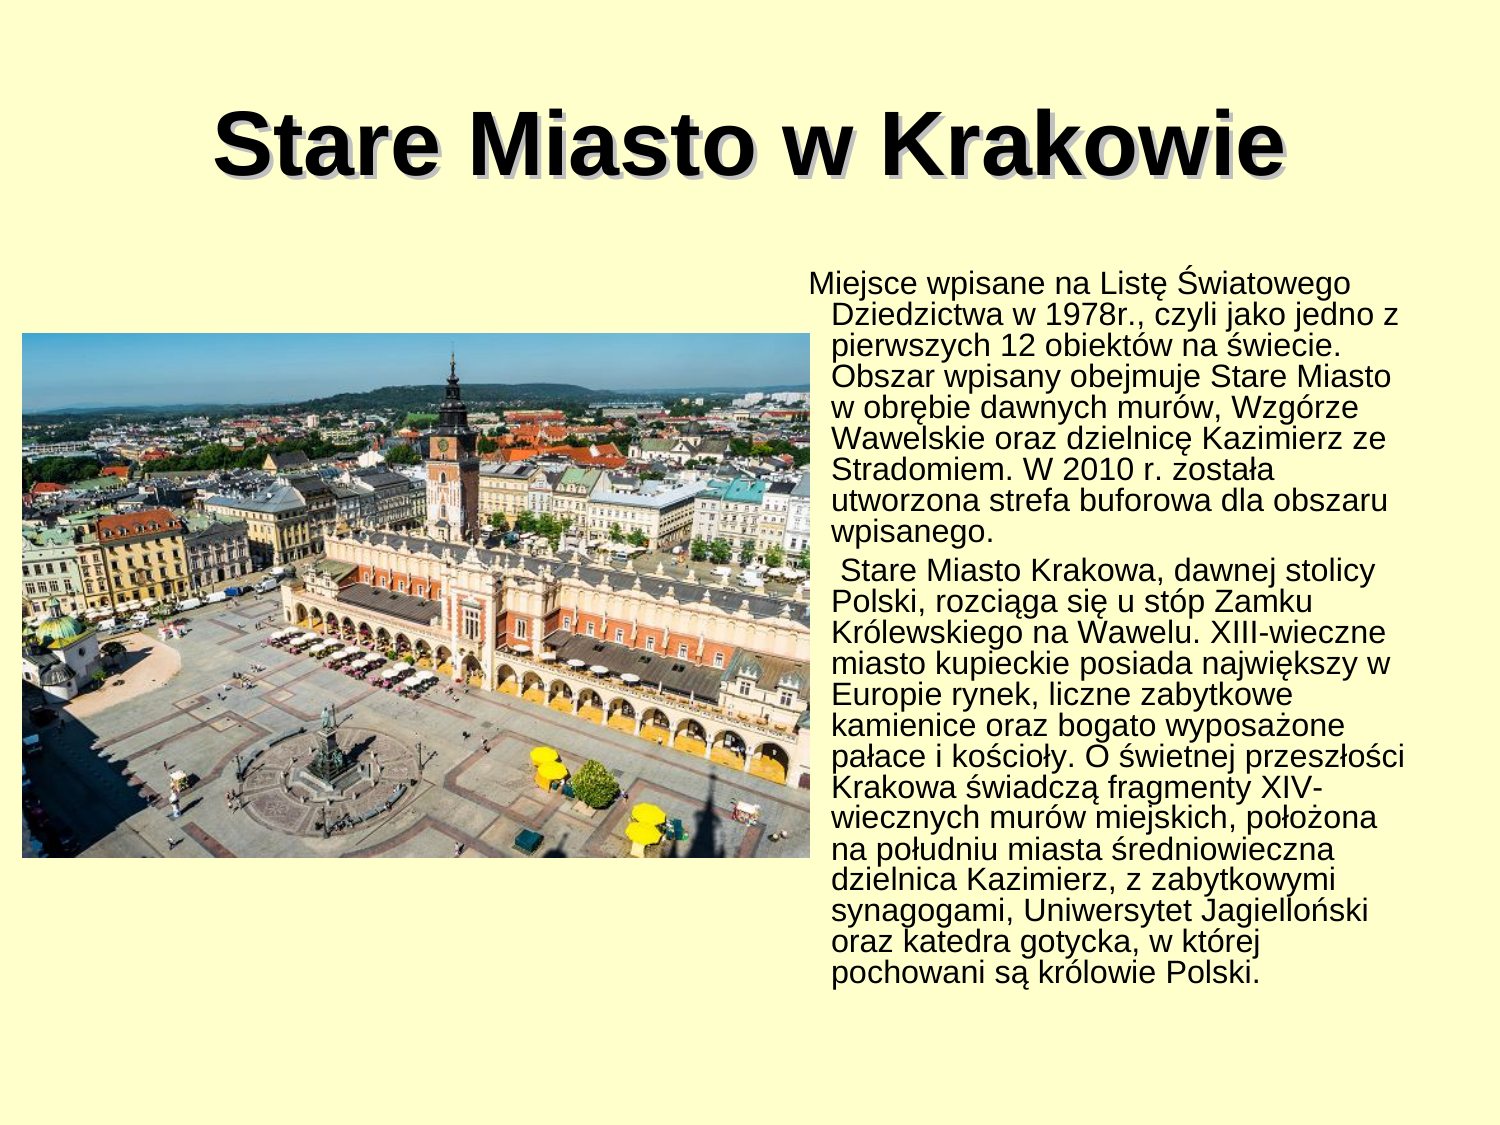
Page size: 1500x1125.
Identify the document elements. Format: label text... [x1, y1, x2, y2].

title Stare Miasto w Krakowie [75, 45, 1426, 233]
list Miejsce wpisane na Listę Światowego Dziedzictwa w 1978r., czyli jako jedno z pierwszych 12 obiektów na świecie. Obszar wpisany obejmuje Stare Miasto w obrębie dawnych murów, Wzgórze Wawelskie oraz dzielnicę Kazimierz ze Stradomiem. W 2010 r. została utworzona strefa buforowa dla obszaru wpisanego. Stare Miasto Krakowa, dawnej stolicy Polski, rozciąga się u stóp Zamku Królewskiego na Wawelu. XIII-wieczne miasto kupieckie posiada największy w Europie rynek, liczne zabytkowe kamienice oraz bogato wyposażone pałace i kościoły. O świetnej przeszłości Krakowa świadczą fragmenty XIV-wiecznych murów miejskich, położona na południu miasta średniowieczna dzielnica Kazimierz, z zabytkowymi synagogami, Uniwersytet Jagielloński oraz katedra gotycka, w której pochowani są królowie Polski. [761, 262, 1426, 1005]
picture [22, 333, 810, 858]
